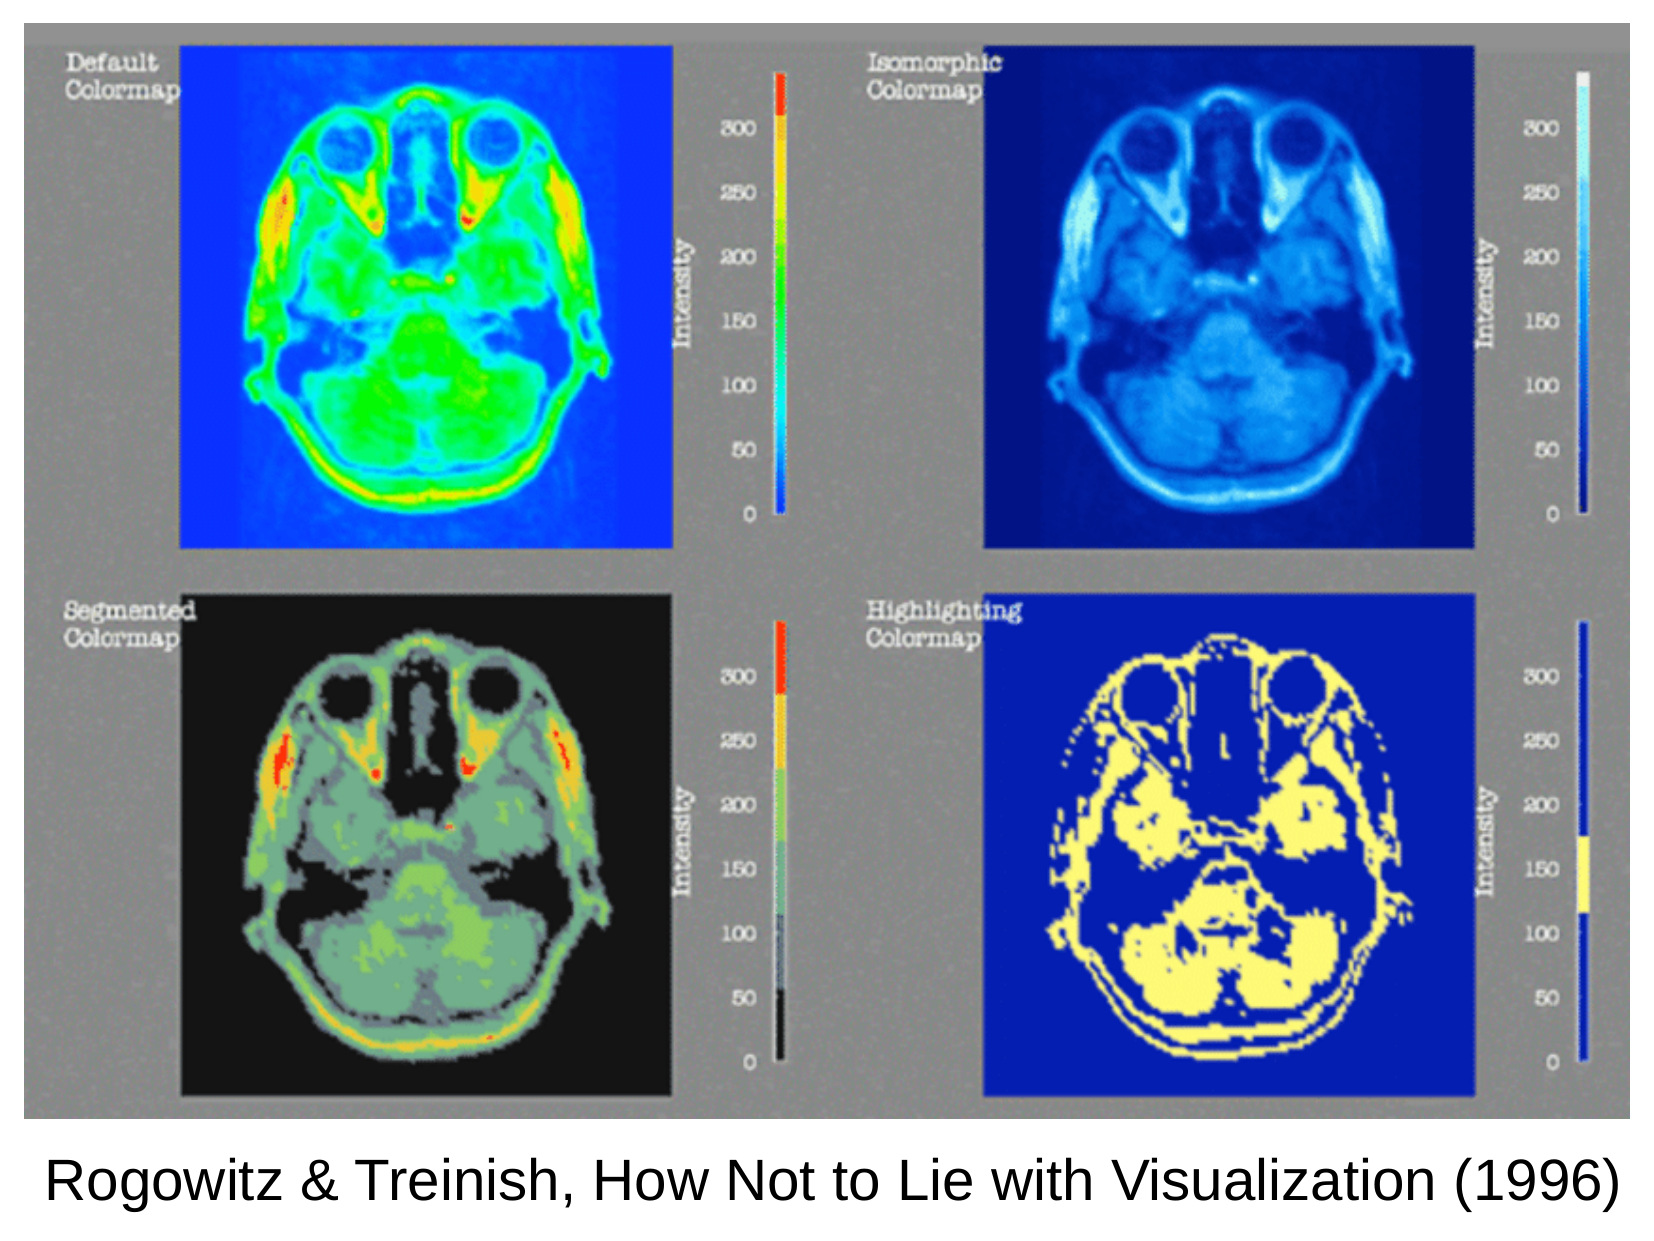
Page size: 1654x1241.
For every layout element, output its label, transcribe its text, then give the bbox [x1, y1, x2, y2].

picture [24, 23, 1630, 1119]
text_box Rogowitz & Treinish, How Not to Lie with Visualization (1996) [30, 1140, 1654, 1241]
